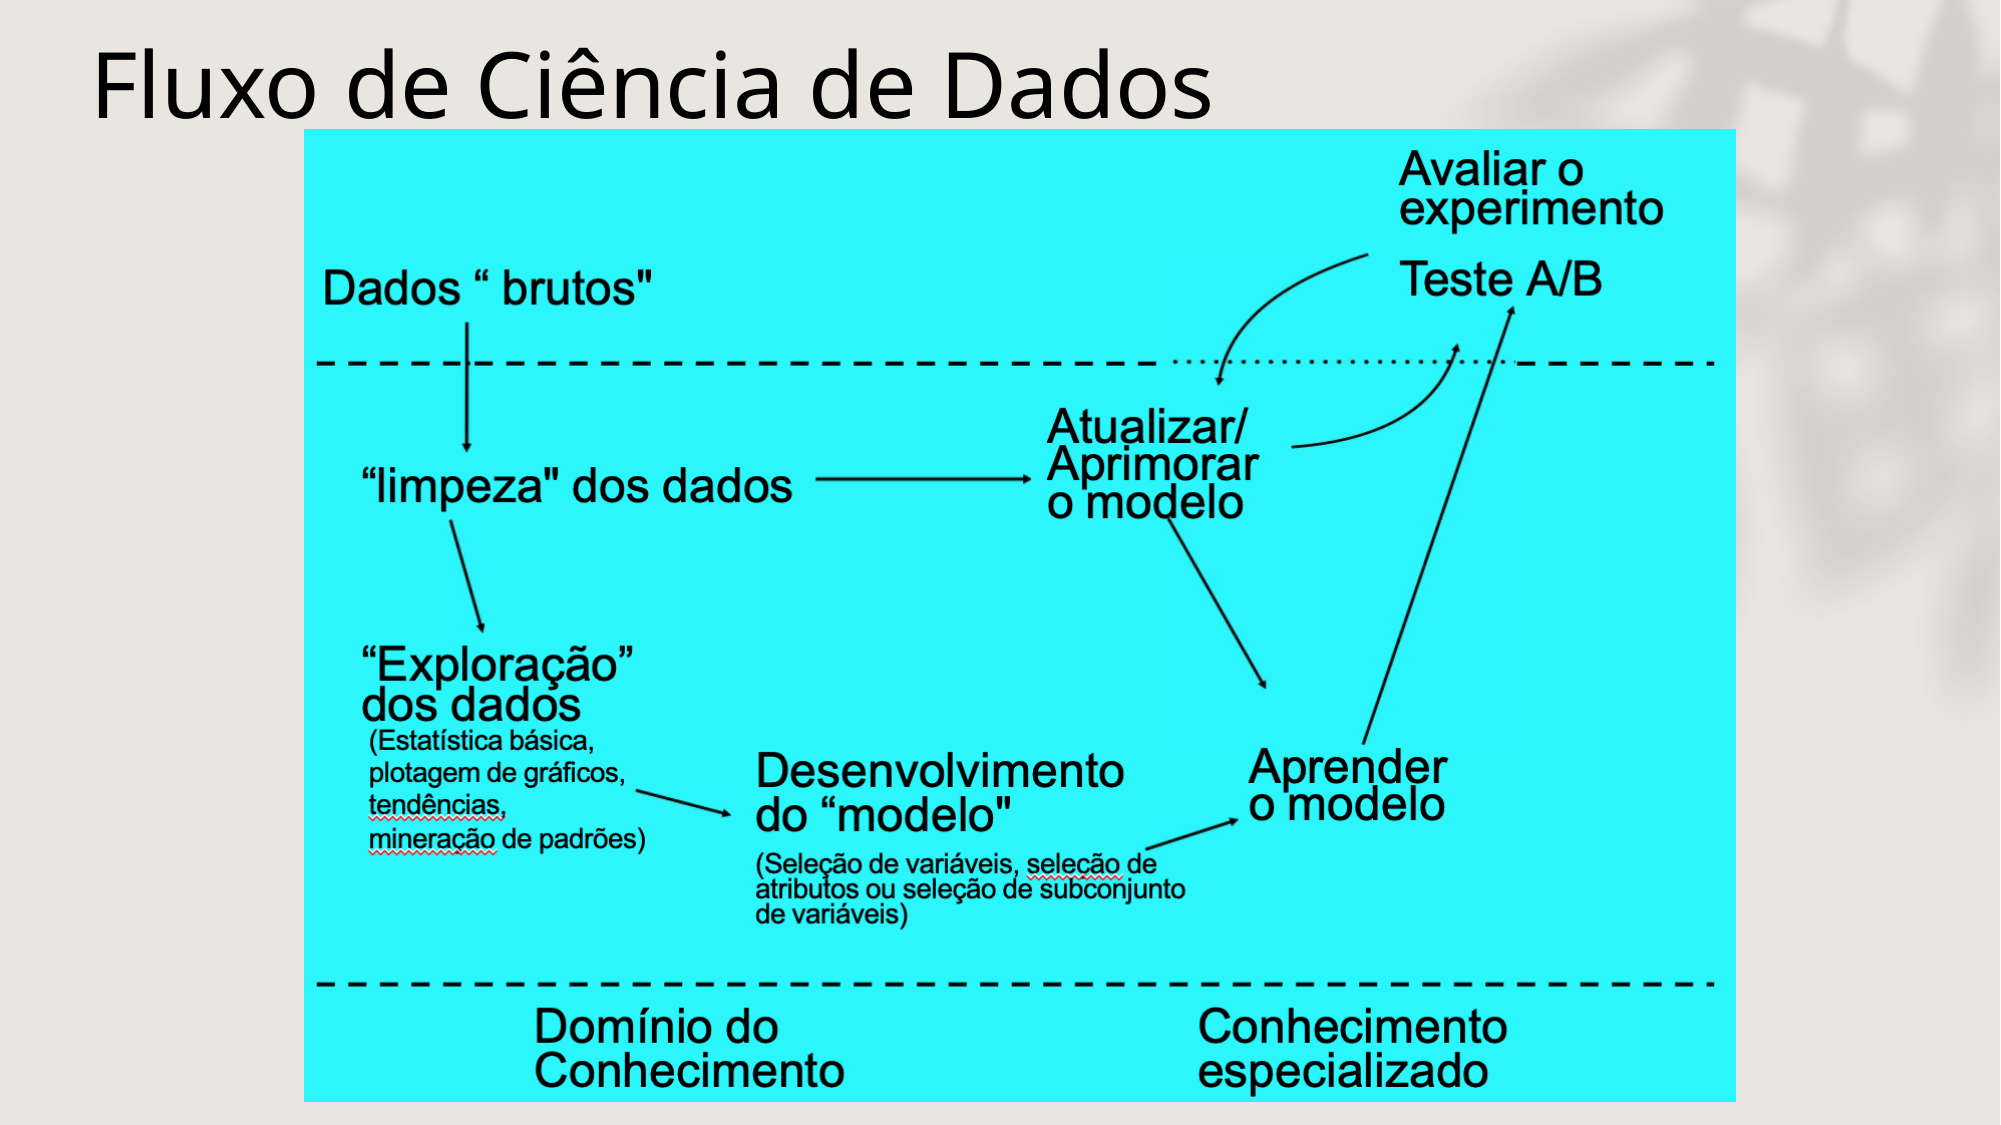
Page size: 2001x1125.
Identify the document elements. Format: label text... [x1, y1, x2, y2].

title Fluxo de Ciência de Dados [75, 0, 1925, 165]
picture [304, 129, 1736, 1102]
